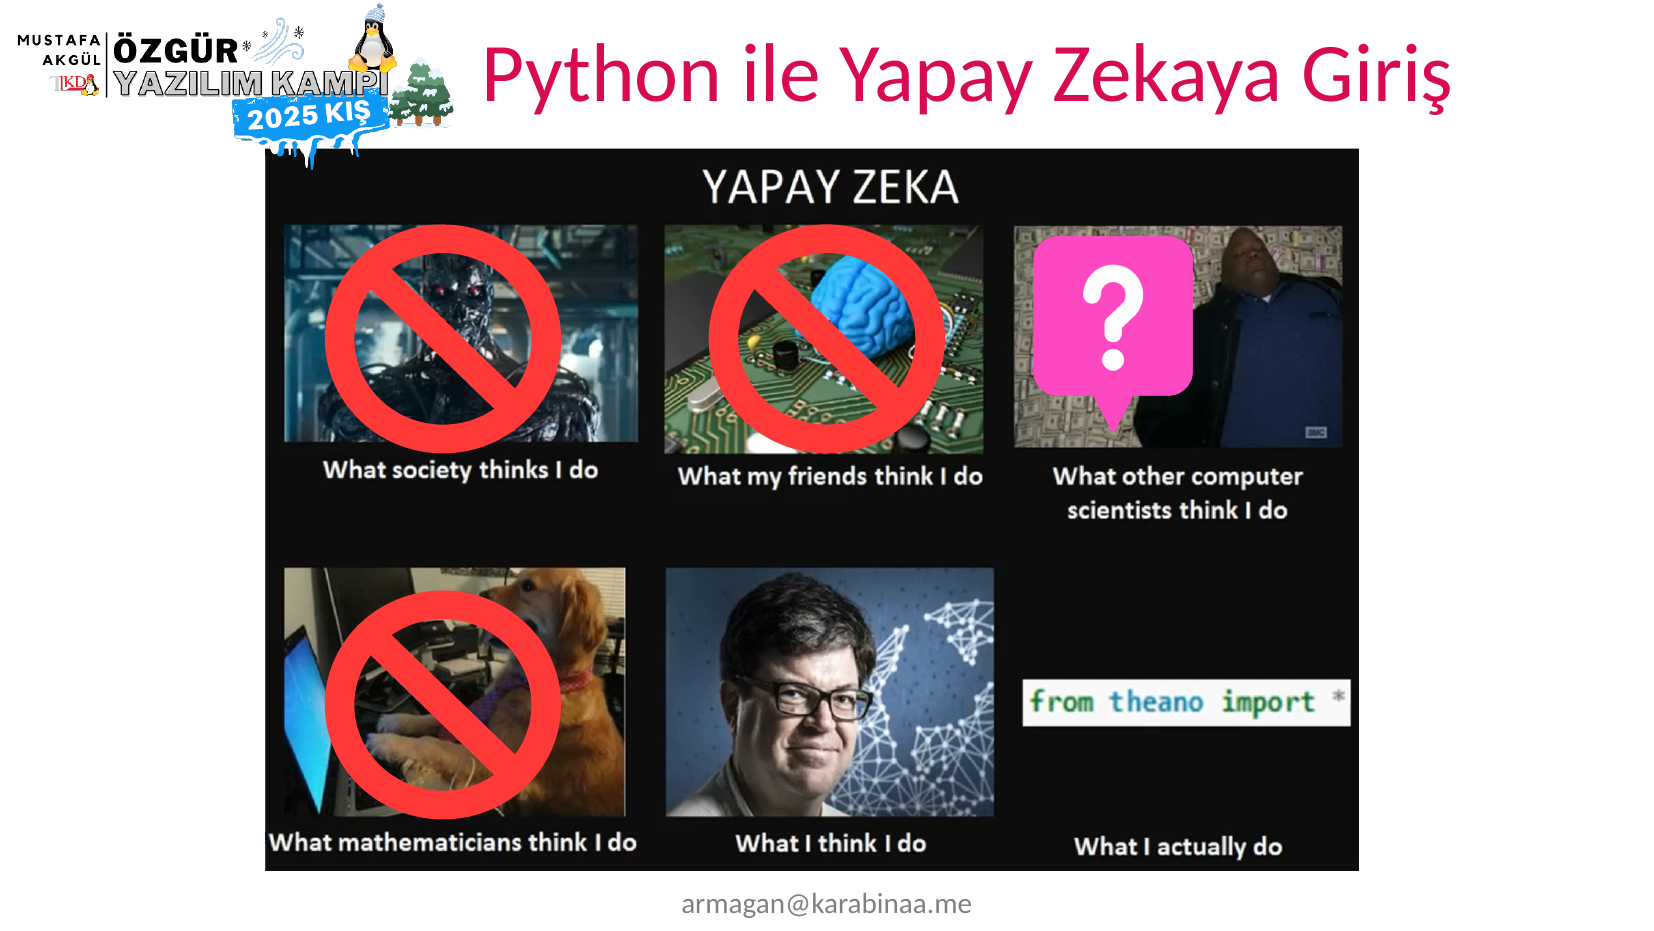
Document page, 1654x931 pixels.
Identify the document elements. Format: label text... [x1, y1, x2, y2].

text_box [324, 590, 562, 820]
picture [0, 0, 1359, 871]
text_box [708, 224, 945, 454]
text_box [324, 224, 562, 454]
text_box armagan@karabinaa.me [0, 877, 1654, 928]
text_box Python ile Yapay Zekaya Giriş [467, 10, 1654, 126]
